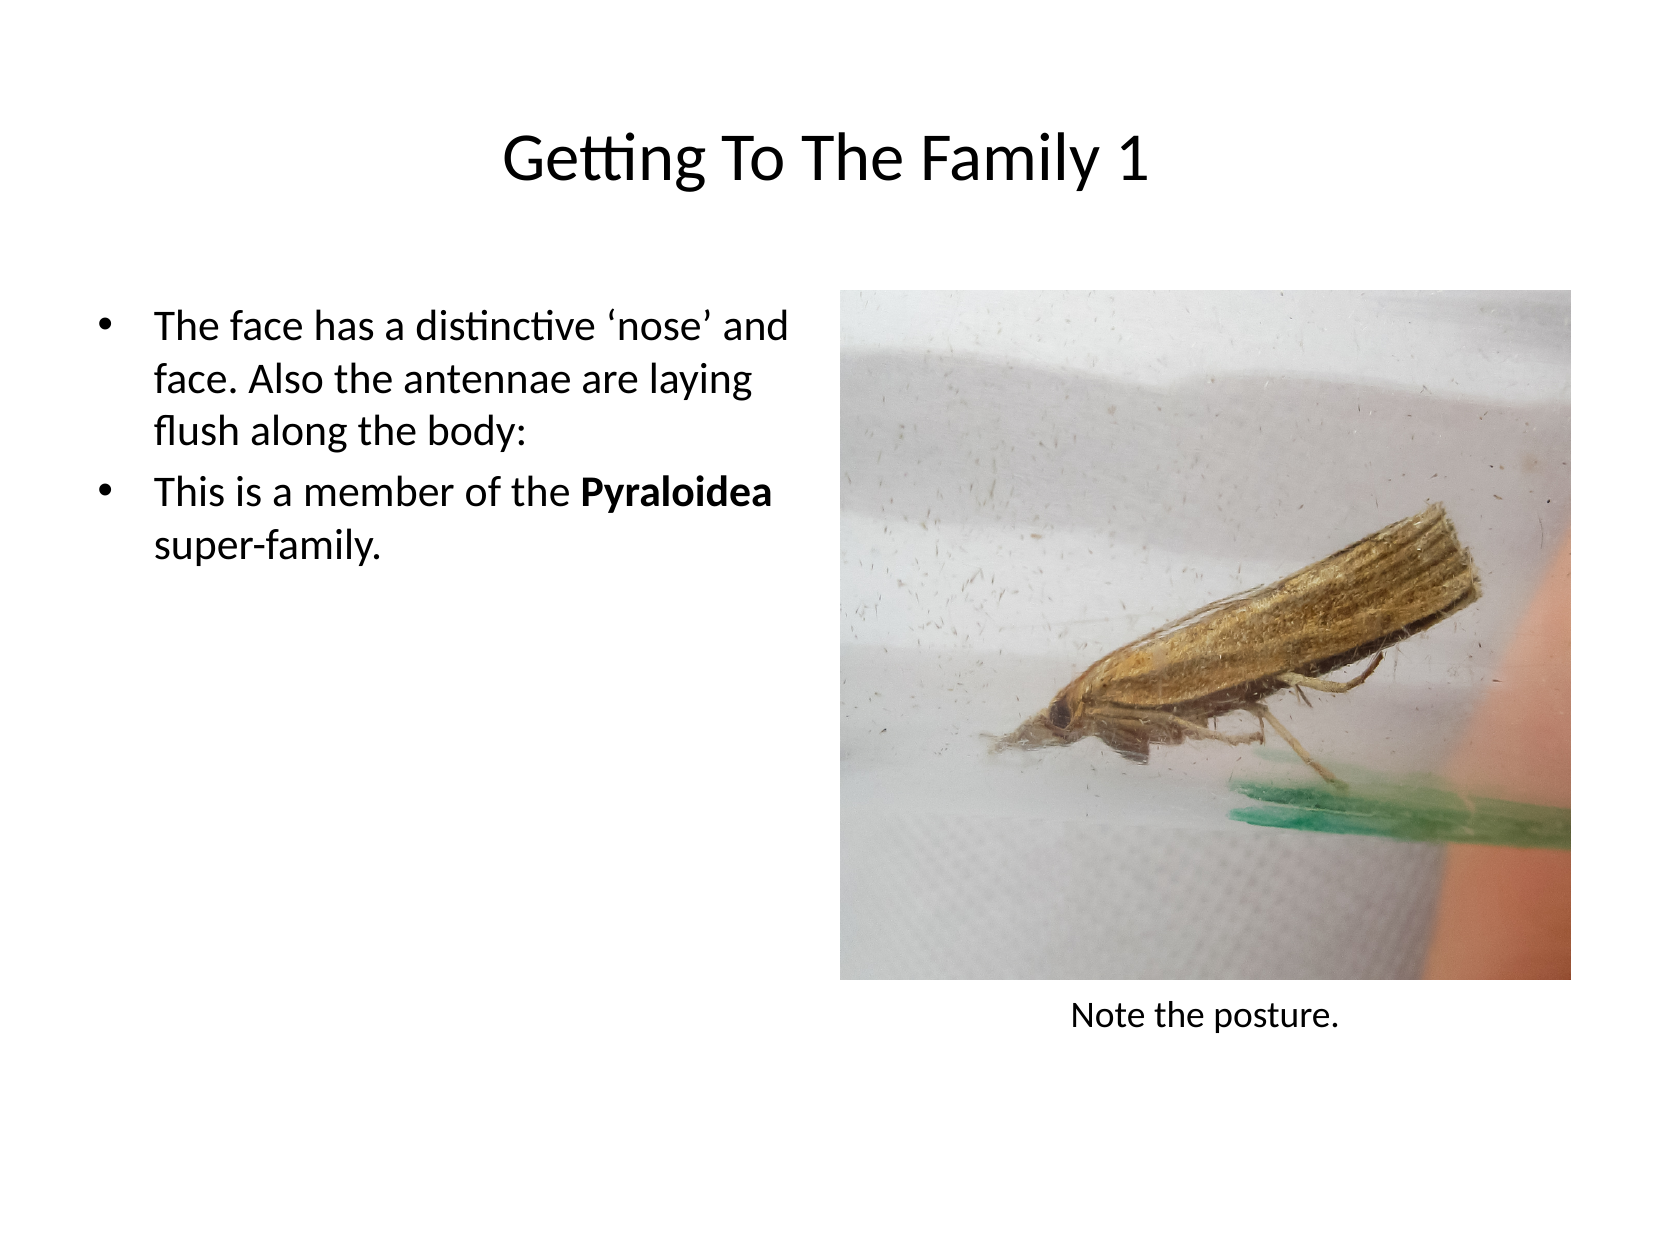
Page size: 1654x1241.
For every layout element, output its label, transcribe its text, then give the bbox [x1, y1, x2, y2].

picture [840, 290, 1571, 980]
list The face has a distinctive ‘nose’ and face. Also the antennae are laying flush along the body: This is a member of the Pyraloidea super-family. [82, 289, 813, 1108]
title Getting To The Family 1 [82, 49, 1571, 257]
text_box Note the posture. [840, 982, 1571, 1106]
